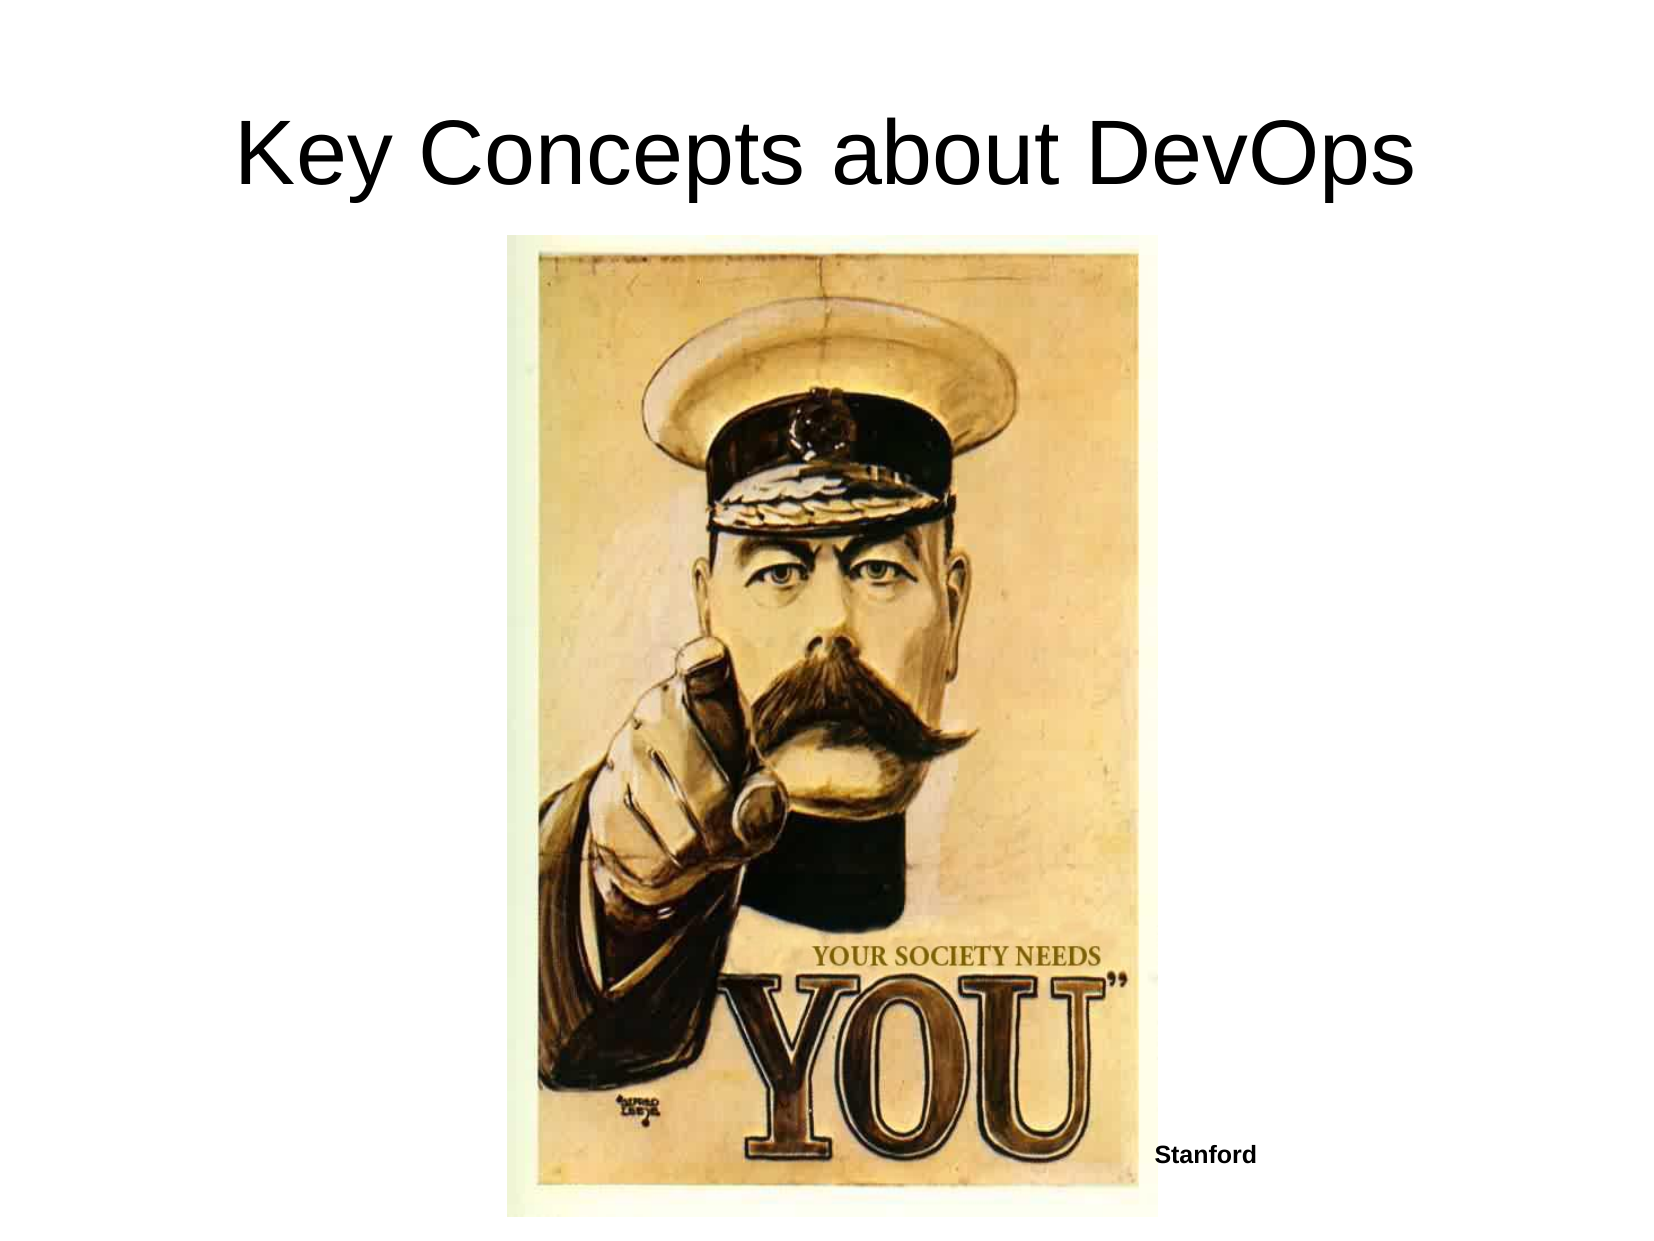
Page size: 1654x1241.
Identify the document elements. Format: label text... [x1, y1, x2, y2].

picture [507, 257, 1158, 1217]
title Key Concepts about DevOps [82, 49, 1571, 257]
text_box Stanford [1139, 1133, 1273, 1177]
